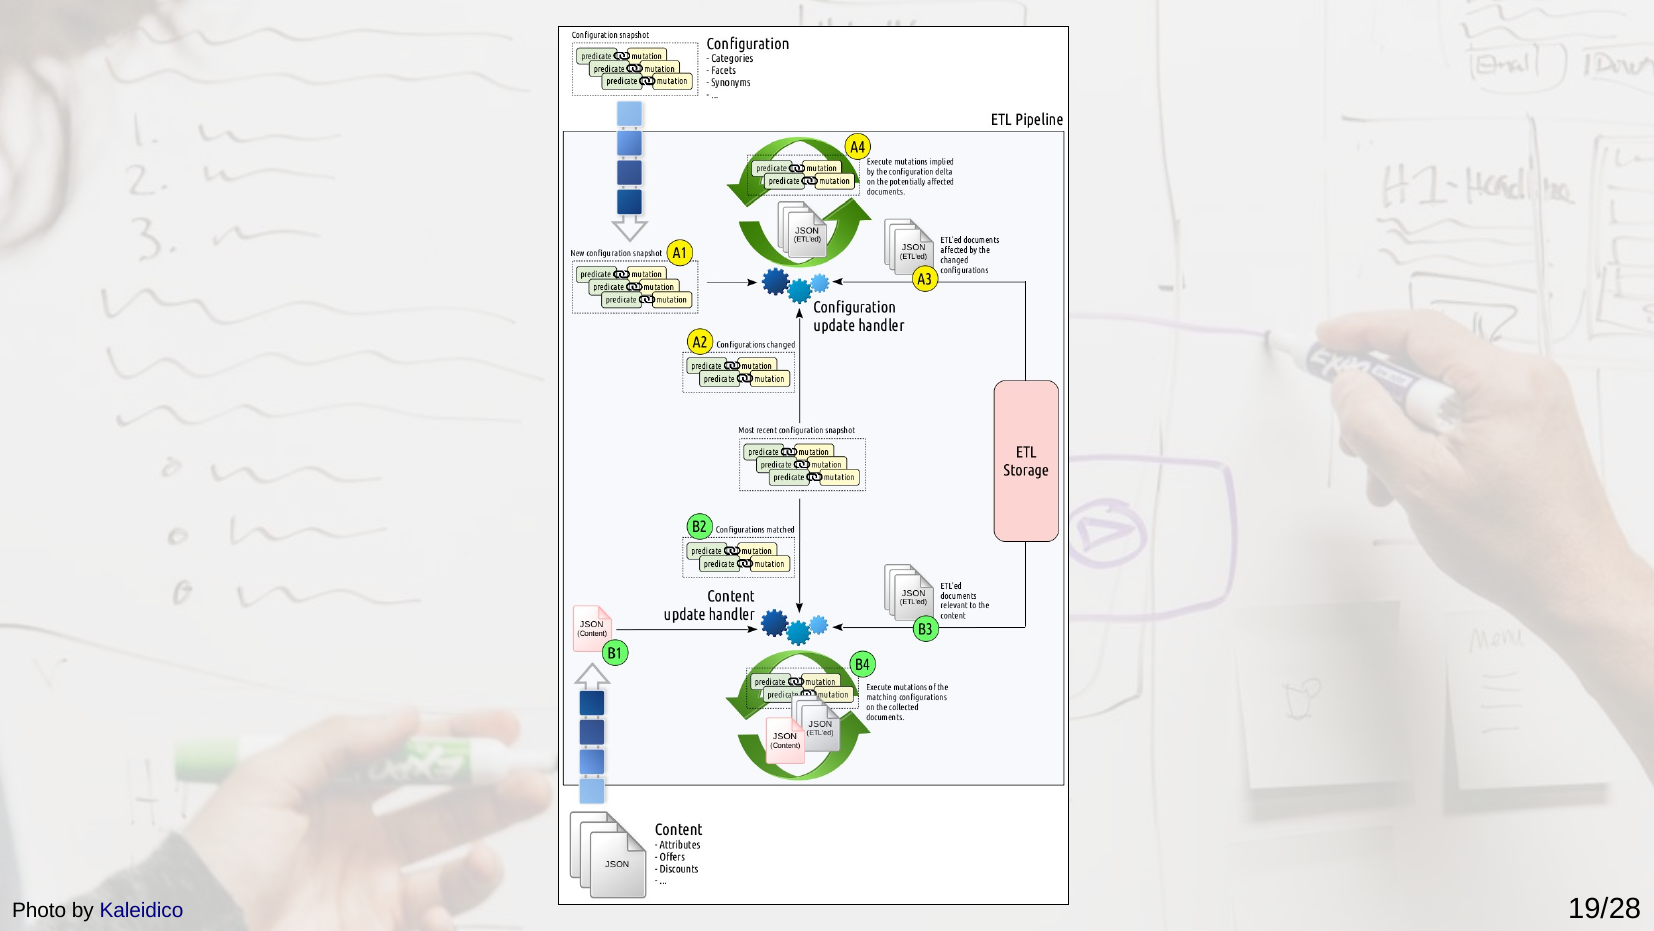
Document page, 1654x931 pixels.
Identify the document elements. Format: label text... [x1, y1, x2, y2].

picture [0, 0, 1654, 931]
text_box Photo by Kaleidico [0, 891, 541, 931]
text_box <number>/28 [1452, 884, 1654, 931]
